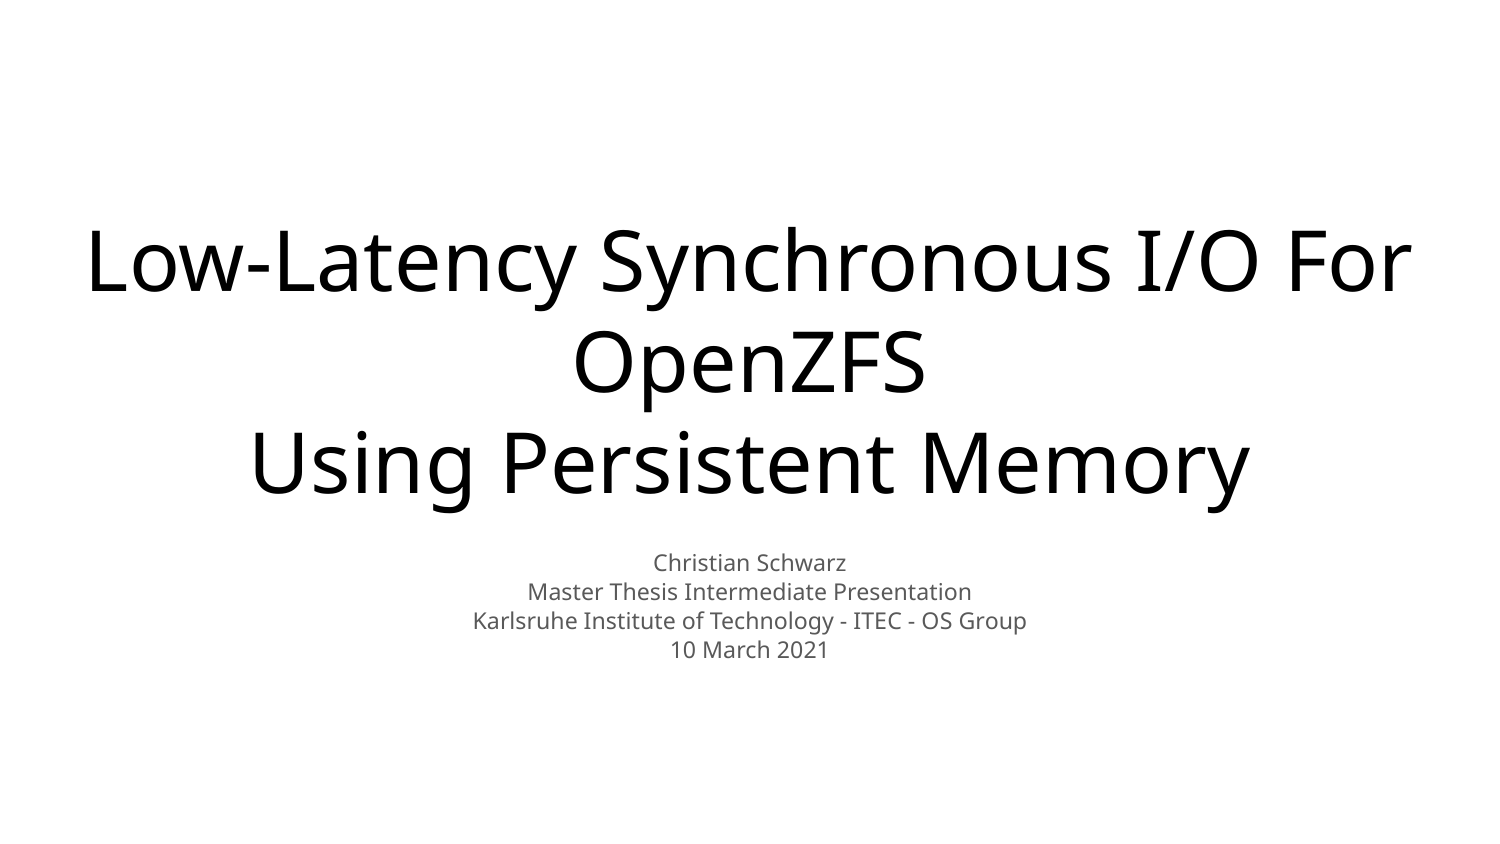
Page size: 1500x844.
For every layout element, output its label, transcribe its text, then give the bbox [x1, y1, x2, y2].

title Low-Latency Synchronous I/O For OpenZFS Using Persistent Memory [51, 188, 1449, 526]
subtitle Christian Schwarz Master Thesis Intermediate Presentation Karlsruhe Institute of Technology - ITEC - OS Group 10 March 2021 [51, 531, 1449, 662]
